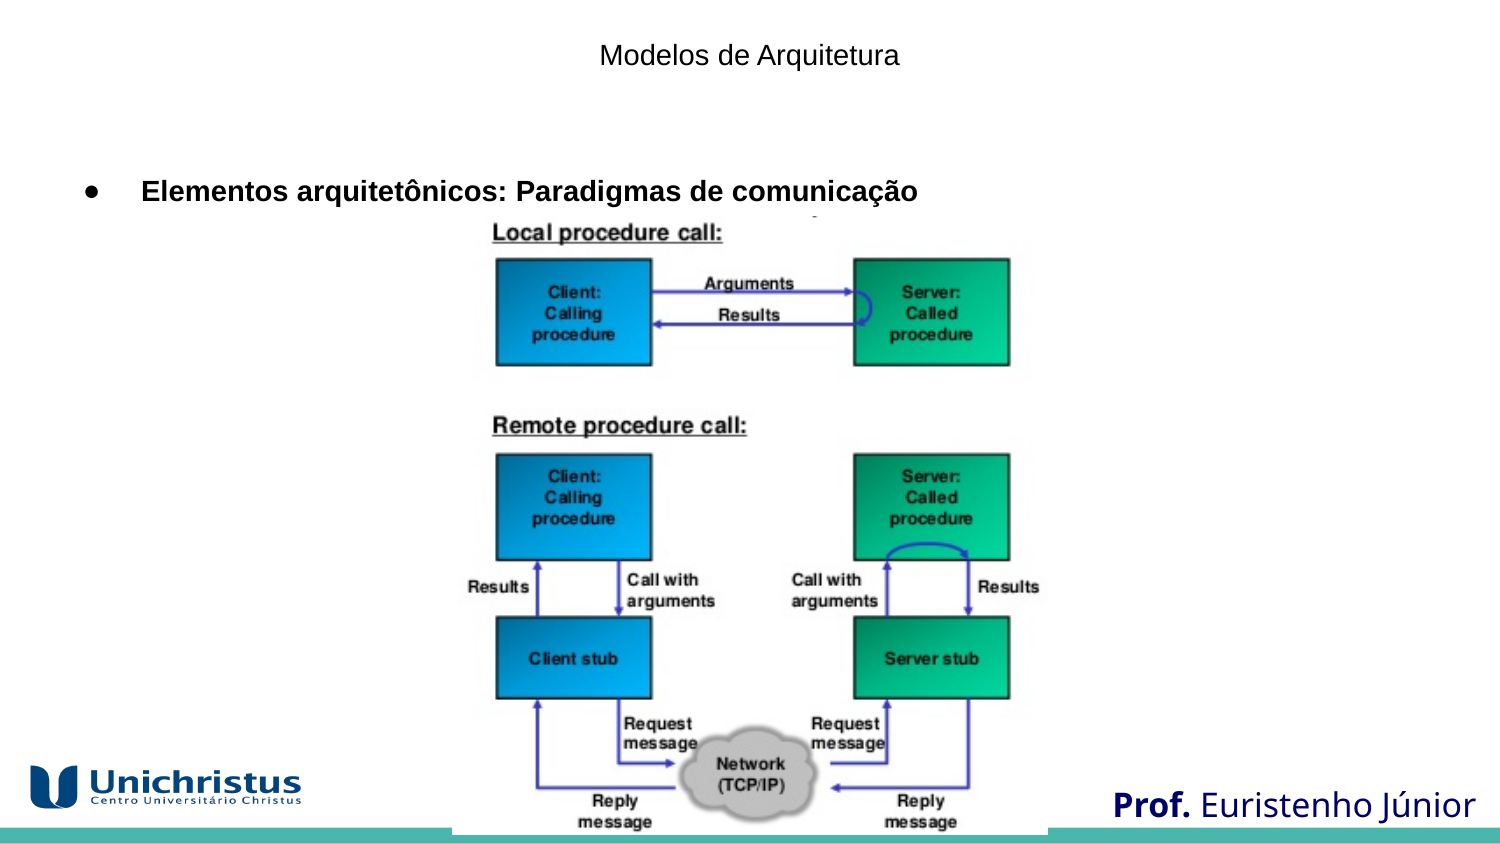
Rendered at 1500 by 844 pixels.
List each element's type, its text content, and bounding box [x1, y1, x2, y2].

picture [452, 216, 1048, 835]
title Modelos de Arquitetura [51, 20, 1449, 137]
text_box Prof. Euristenho Júnior [1097, 773, 1494, 829]
picture [26, 763, 305, 810]
list Elementos arquitetônicos: Paradigmas de comunicação [51, 152, 1449, 750]
